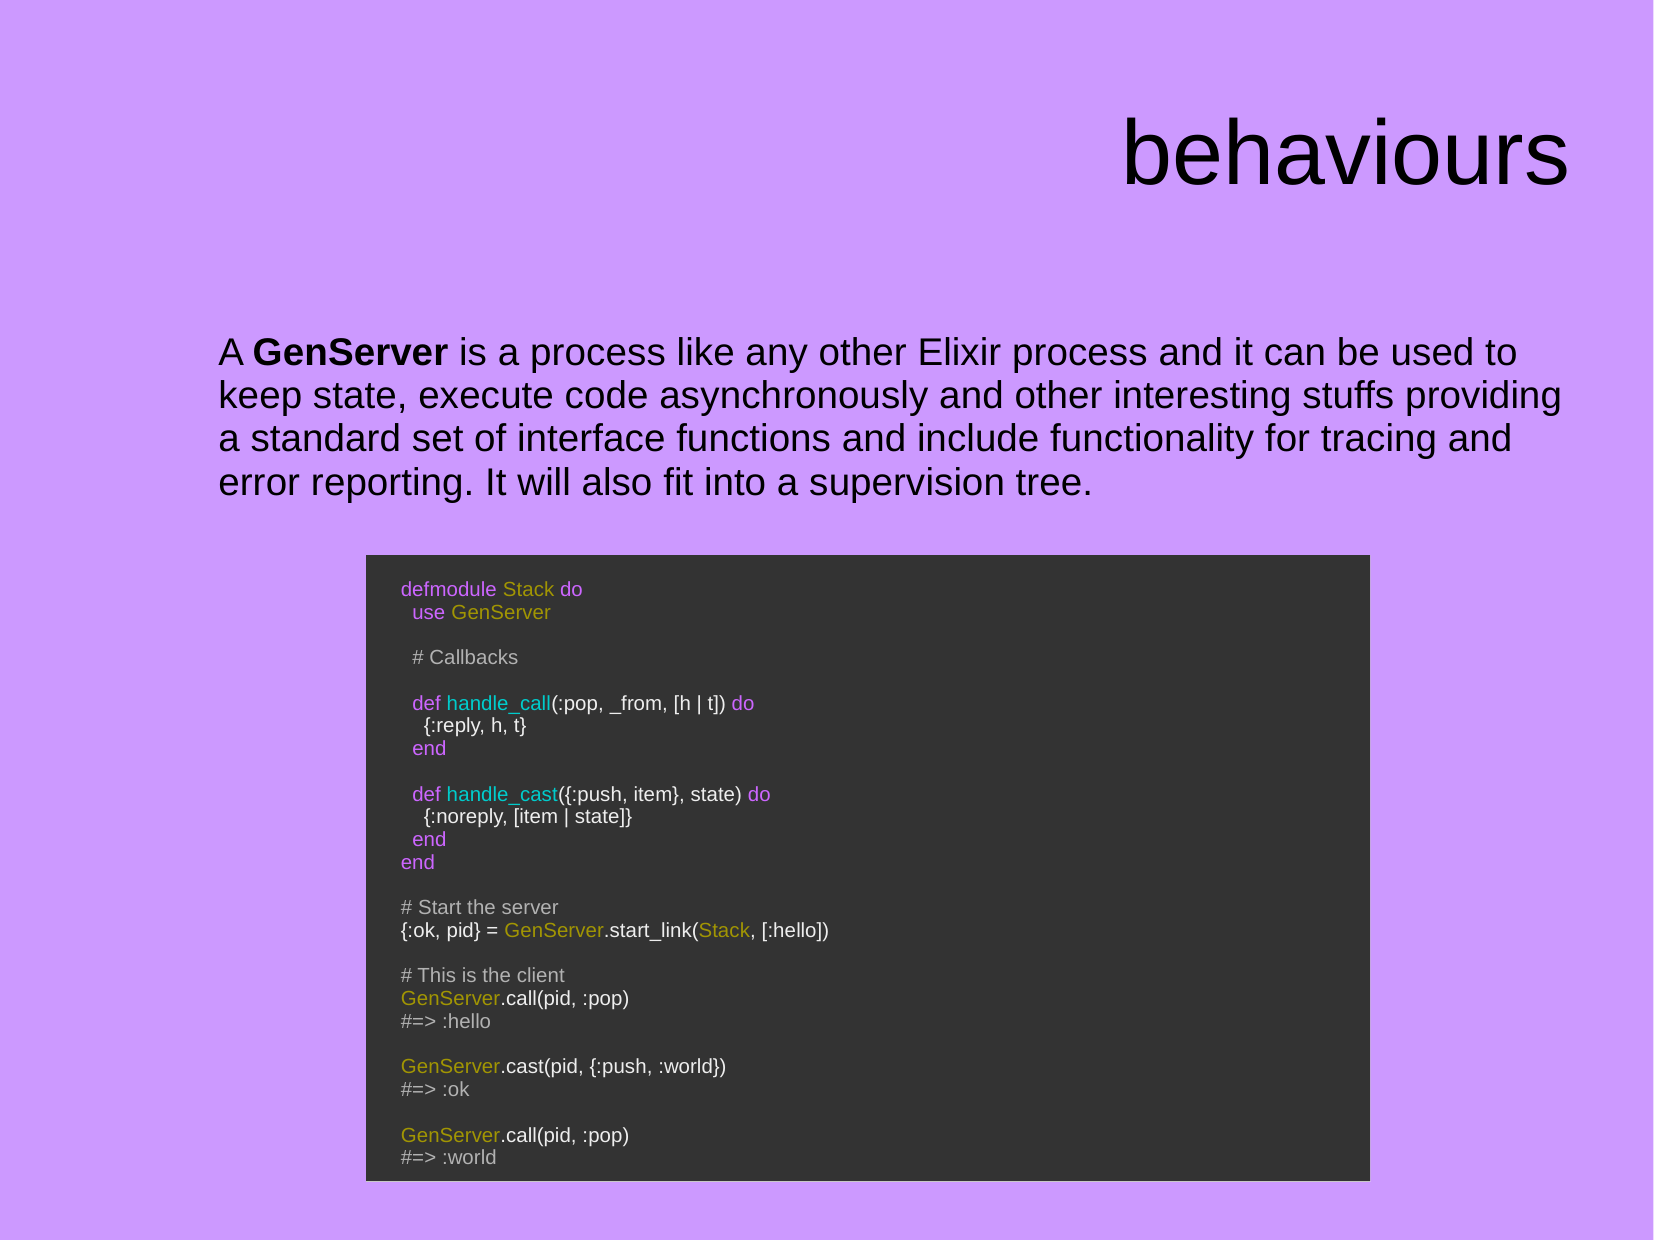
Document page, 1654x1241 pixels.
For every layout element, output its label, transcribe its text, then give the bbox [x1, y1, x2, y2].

list defmodule Stack do use GenServer # Callbacks def handle_call(:pop, _from, [h | t]) do {:reply, h, t} end def handle_cast({:push, item}, state) do {:noreply, [item | state]} end end # Start the server {:ok, pid} = GenServer.start_link(Stack, [:hello]) # This is the client GenServer.call(pid, :pop) #=> :hello GenServer.cast(pid, {:push, :world}) #=> :ok GenServer.call(pid, :pop) #=> :world [366, 555, 1371, 1182]
list A GenServer is a process like any other Elixir process and it can be used to keep state, execute code asynchronously and other interesting stuffs providing a standard set of interface functions and include functionality for tracing and error reporting. It will also fit into a supervision tree. [177, 330, 1565, 508]
title behaviours [82, 49, 1571, 257]
